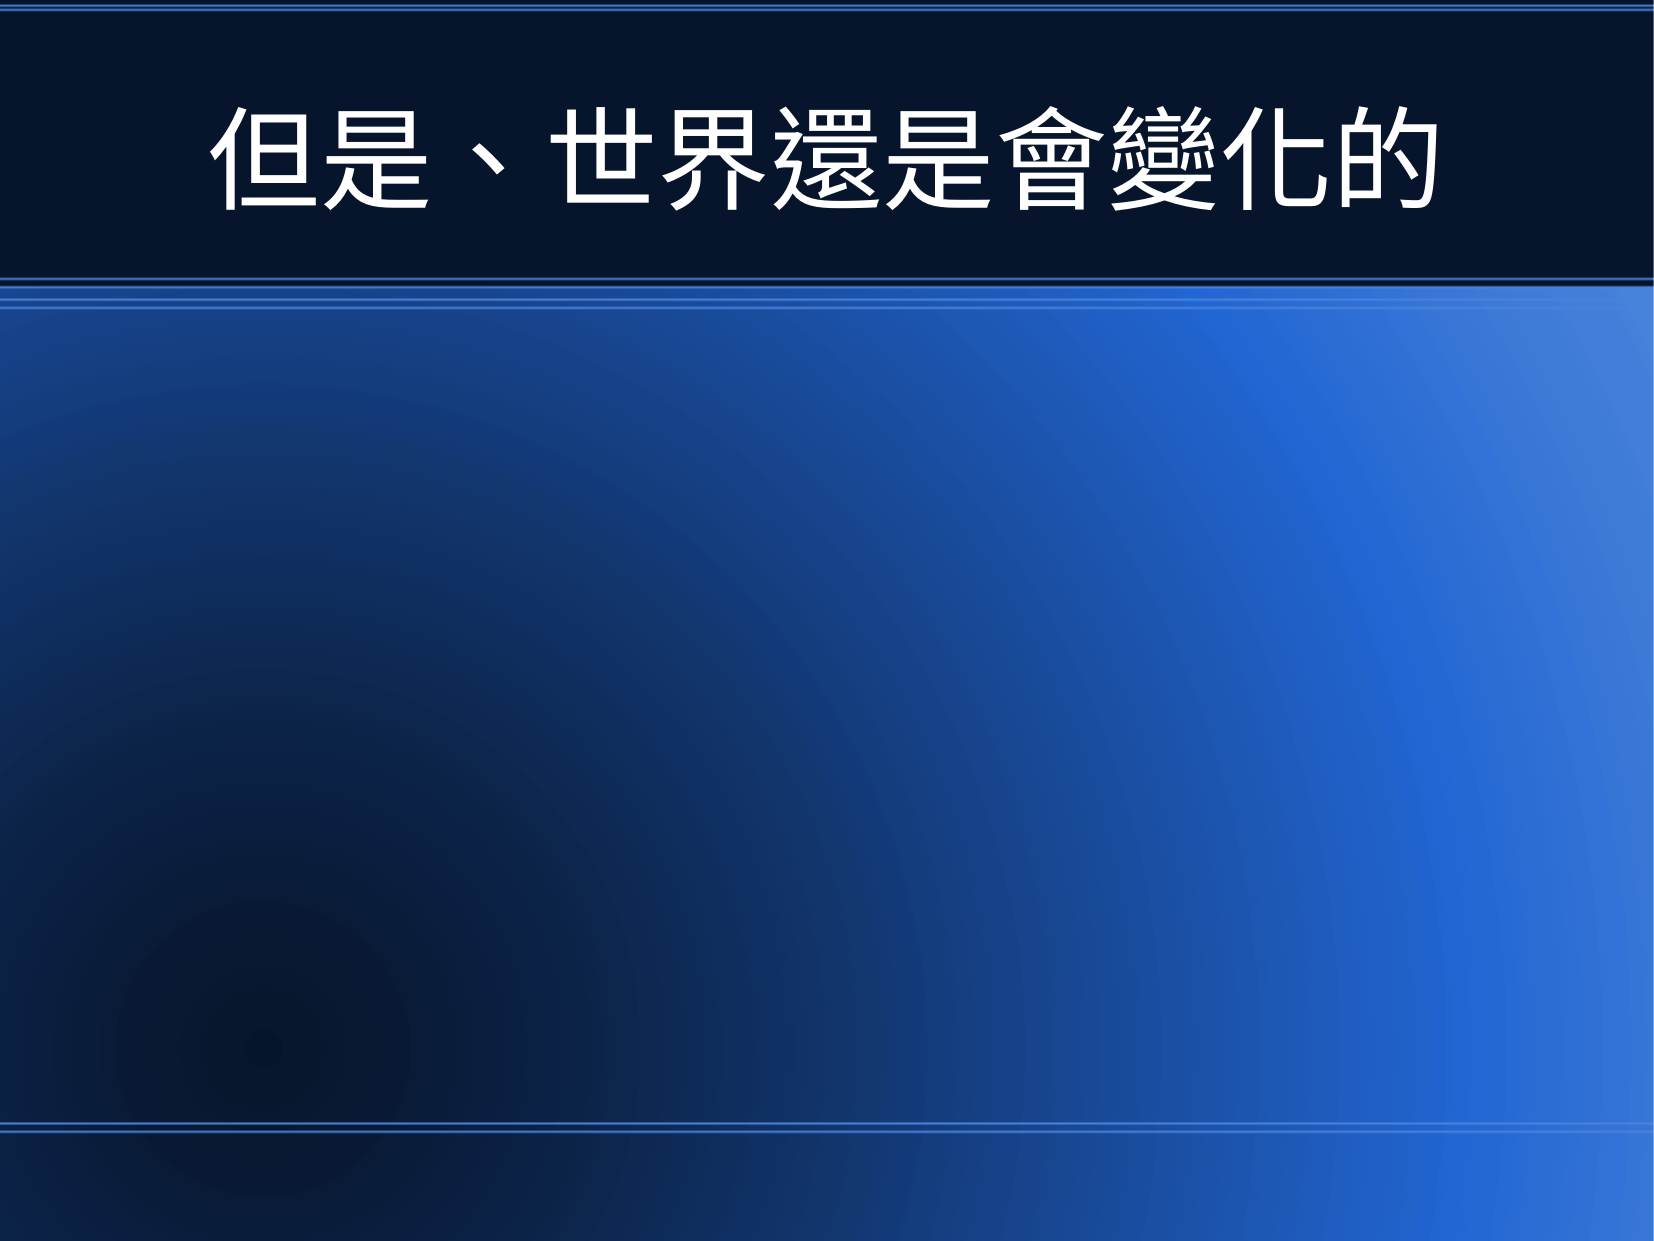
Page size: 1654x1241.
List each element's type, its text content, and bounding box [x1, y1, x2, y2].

title 但是、世界還是會變化的 [82, 49, 1571, 257]
picture [0, 0, 1654, 1241]
